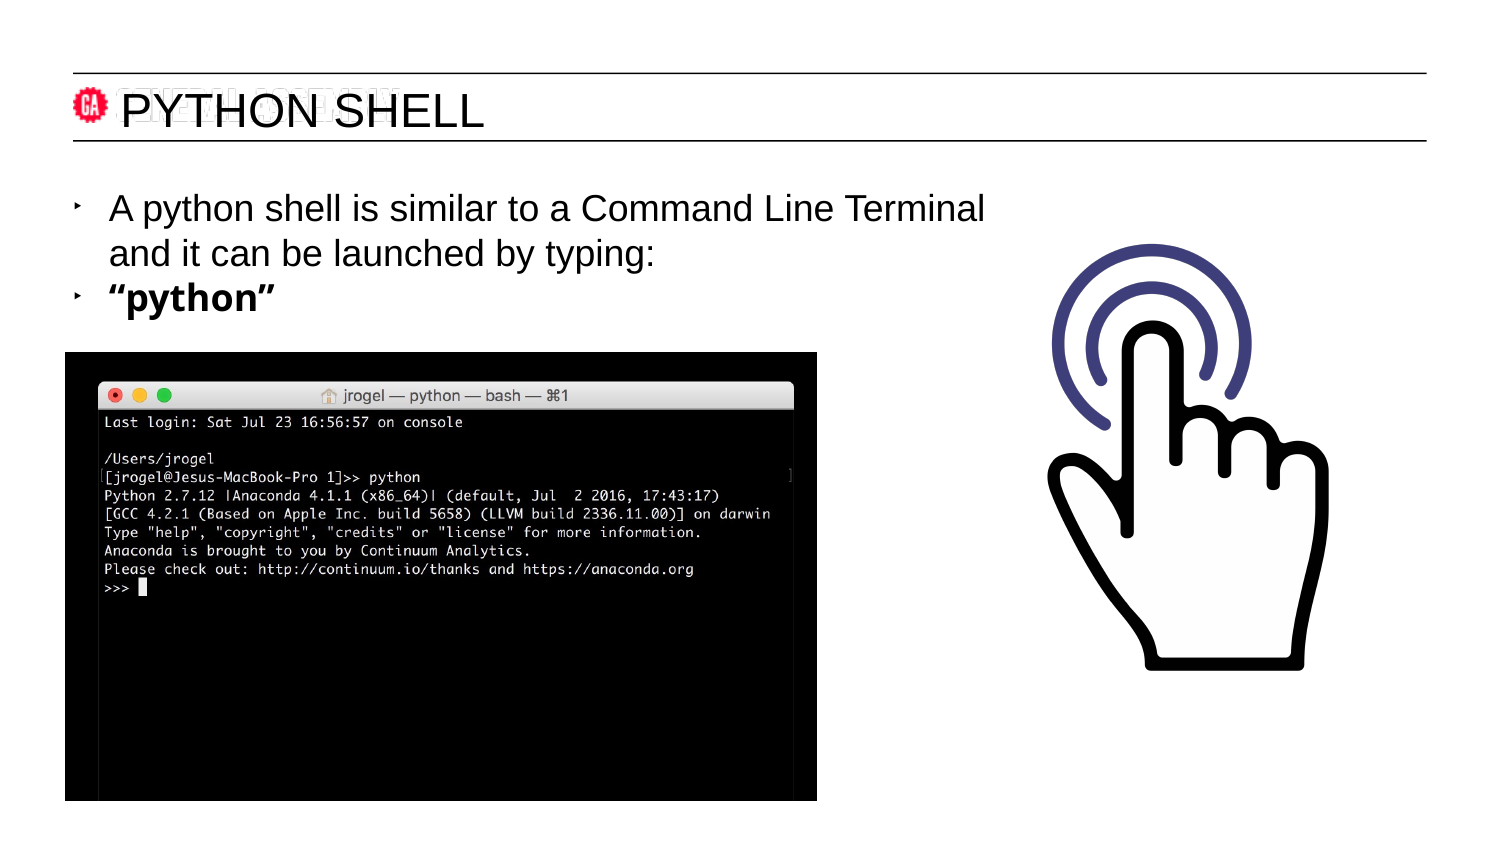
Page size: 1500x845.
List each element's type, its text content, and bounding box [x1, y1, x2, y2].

text_box PYTHON SHELL [120, 79, 1011, 129]
picture [73, 87, 120, 123]
picture [1035, 230, 1339, 682]
text_box A python shell is similar to a Command Line Terminal and it can be launched by typing: “python” [73, 183, 1016, 823]
picture [65, 352, 817, 801]
